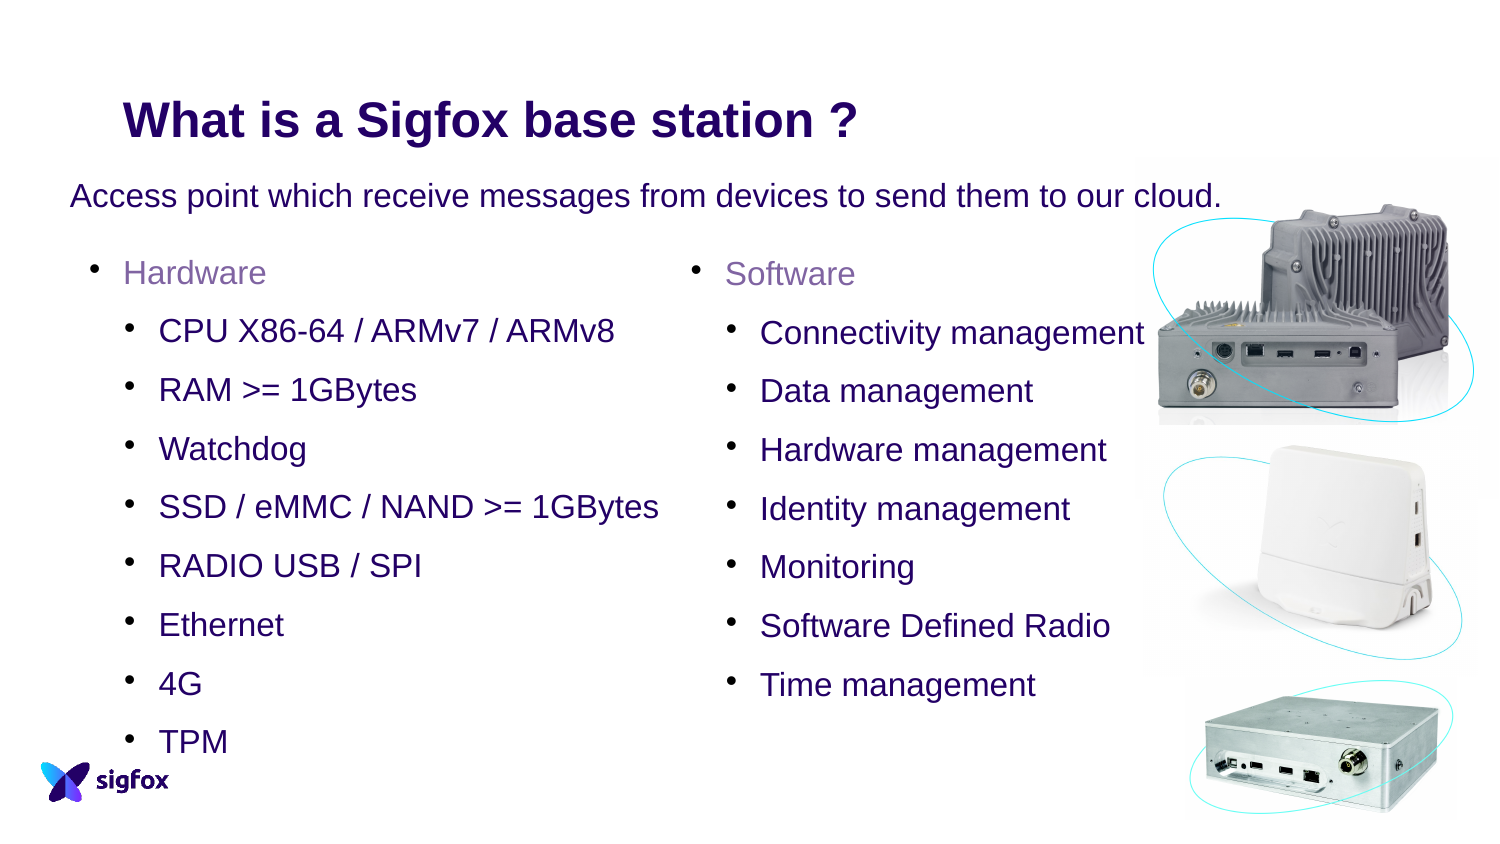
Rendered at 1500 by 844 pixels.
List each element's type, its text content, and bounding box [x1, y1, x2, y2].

picture [1135, 157, 1499, 820]
text_box What is a Sigfox base station ? [122, 87, 1358, 142]
text_box Hardware CPU X86-64 / ARMv7 / ARMv8 RAM >= 1GBytes Watchdog SSD / eMMC / NAND >= 1GBytes RADIO USB / SPI Ethernet 4G TPM [87, 187, 674, 696]
text_box Access point which receive messages from devices to send them to our cloud. [69, 174, 1305, 273]
picture [36, 760, 174, 803]
text_box Software Connectivity management Data management Hardware management Identity management Monitoring Software Defined Radio Time management [689, 188, 1225, 669]
